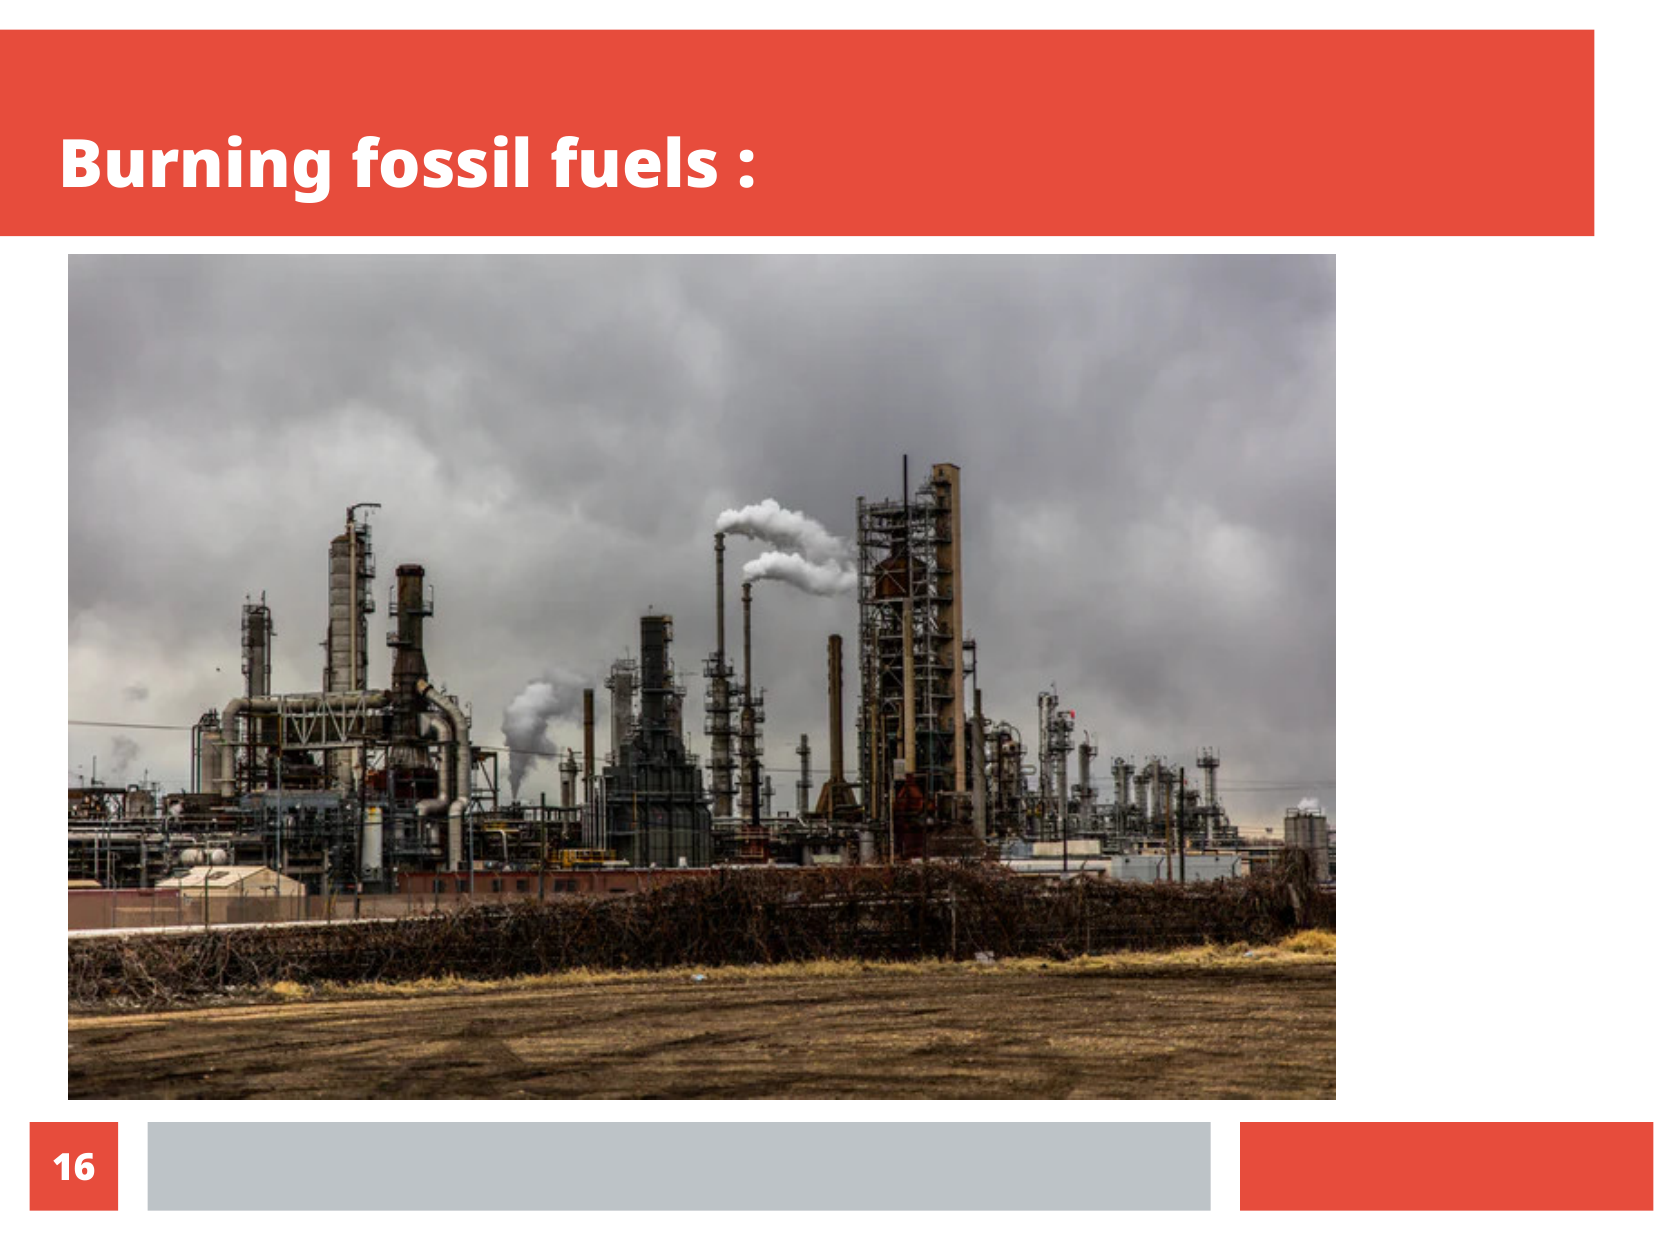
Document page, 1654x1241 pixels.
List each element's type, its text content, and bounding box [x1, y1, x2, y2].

title Burning fossil fuels : [59, 59, 1595, 207]
picture [68, 254, 1336, 1100]
